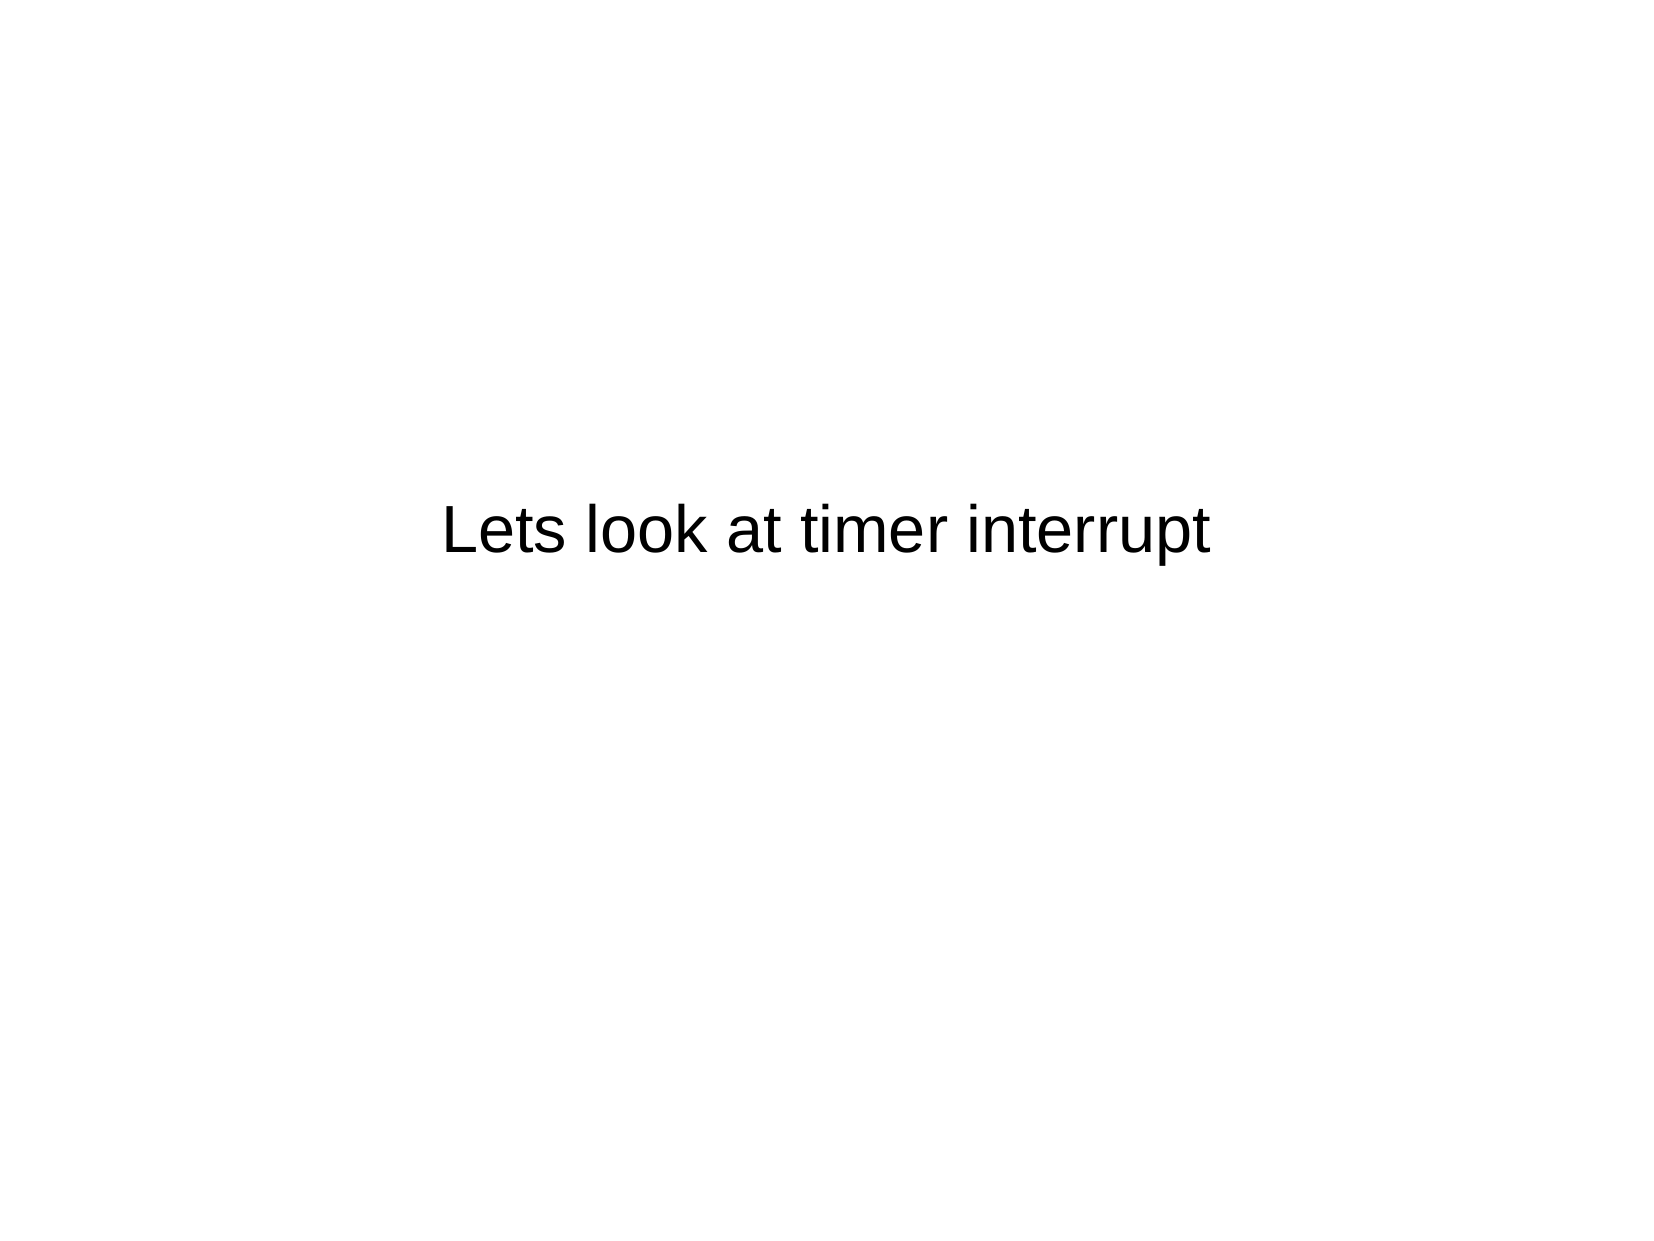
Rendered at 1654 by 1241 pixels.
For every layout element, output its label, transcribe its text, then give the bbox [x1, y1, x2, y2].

subtitle Lets look at timer interrupt [82, 49, 1571, 1010]
